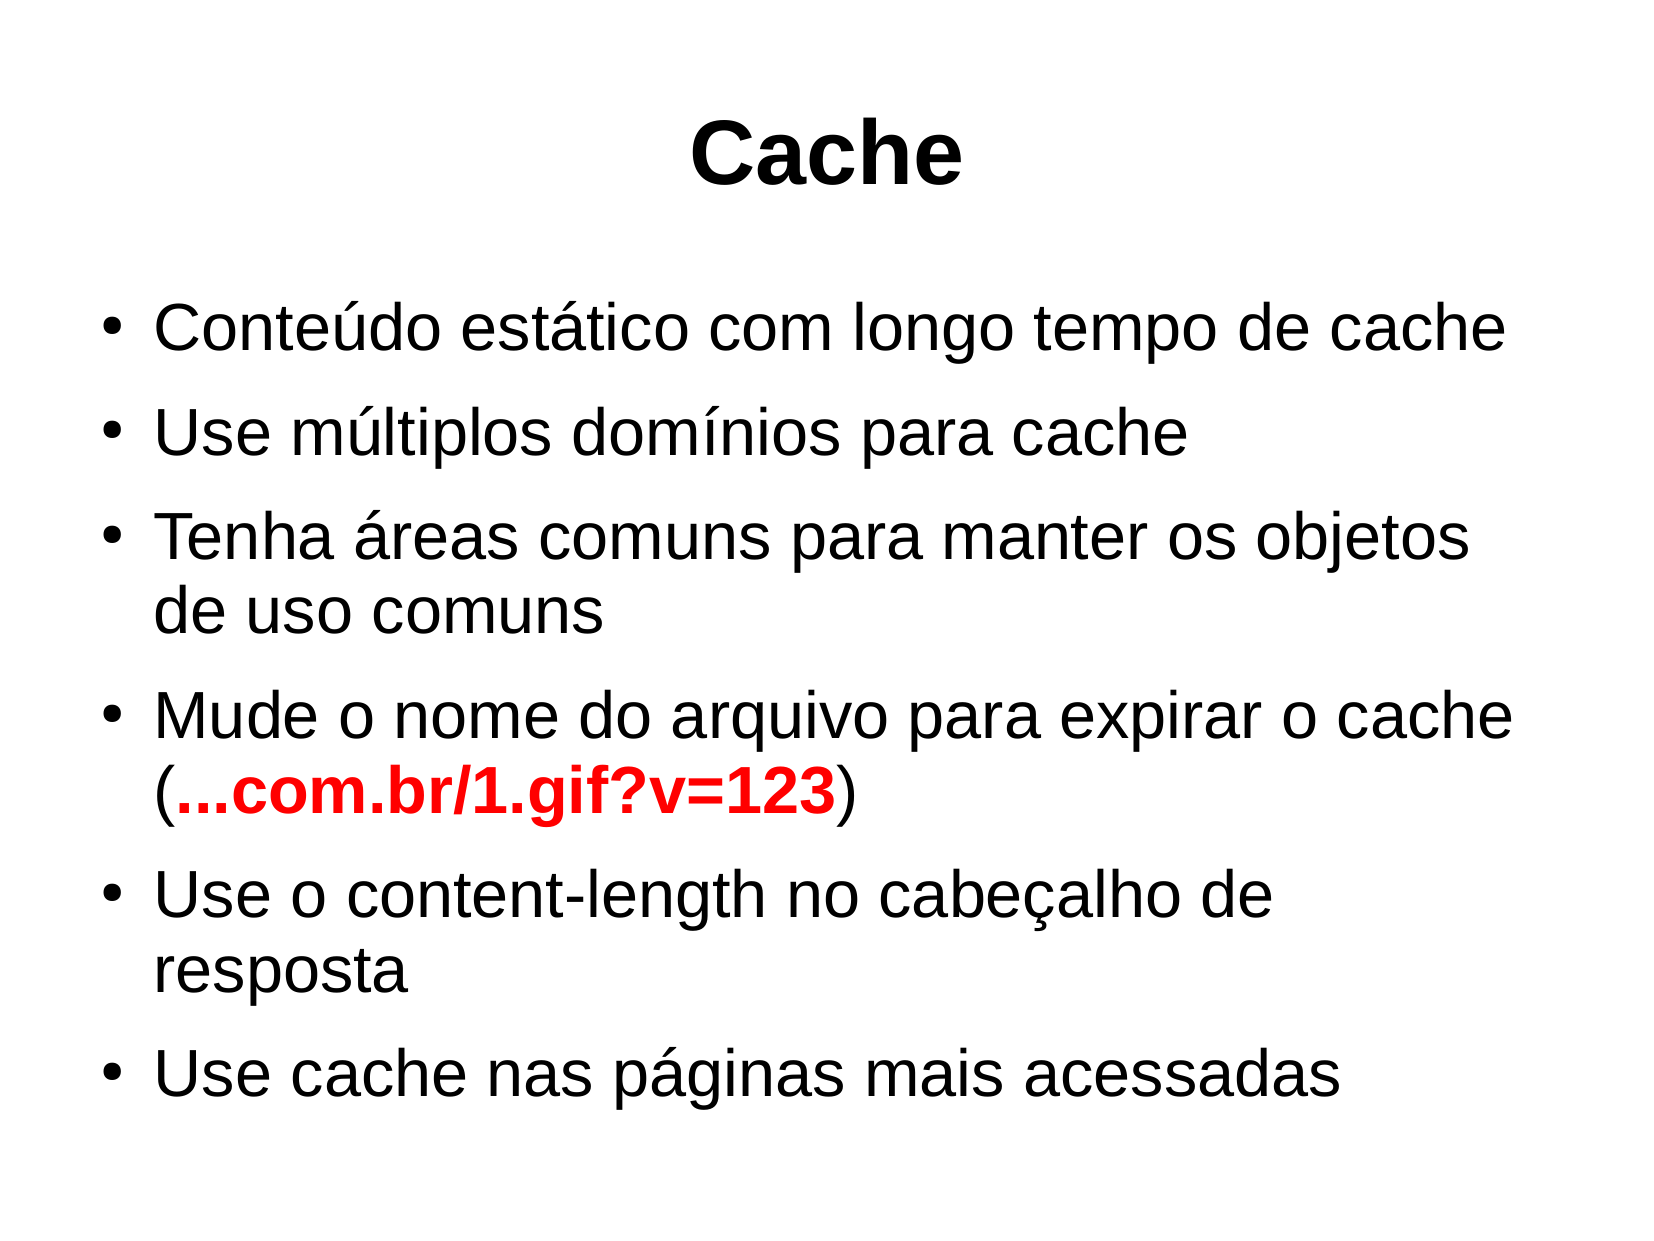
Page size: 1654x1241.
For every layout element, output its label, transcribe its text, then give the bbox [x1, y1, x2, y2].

title Cache [82, 49, 1571, 257]
list Conteúdo estático com longo tempo de cache Use múltiplos domínios para cache Tenha áreas comuns para manter os objetos de uso comuns Mude o nome do arquivo para expirar o cache (...com.br/1.gif?v=123) Use o content-length no cabeçalho de resposta Use cache nas páginas mais acessadas [82, 290, 1538, 1123]
